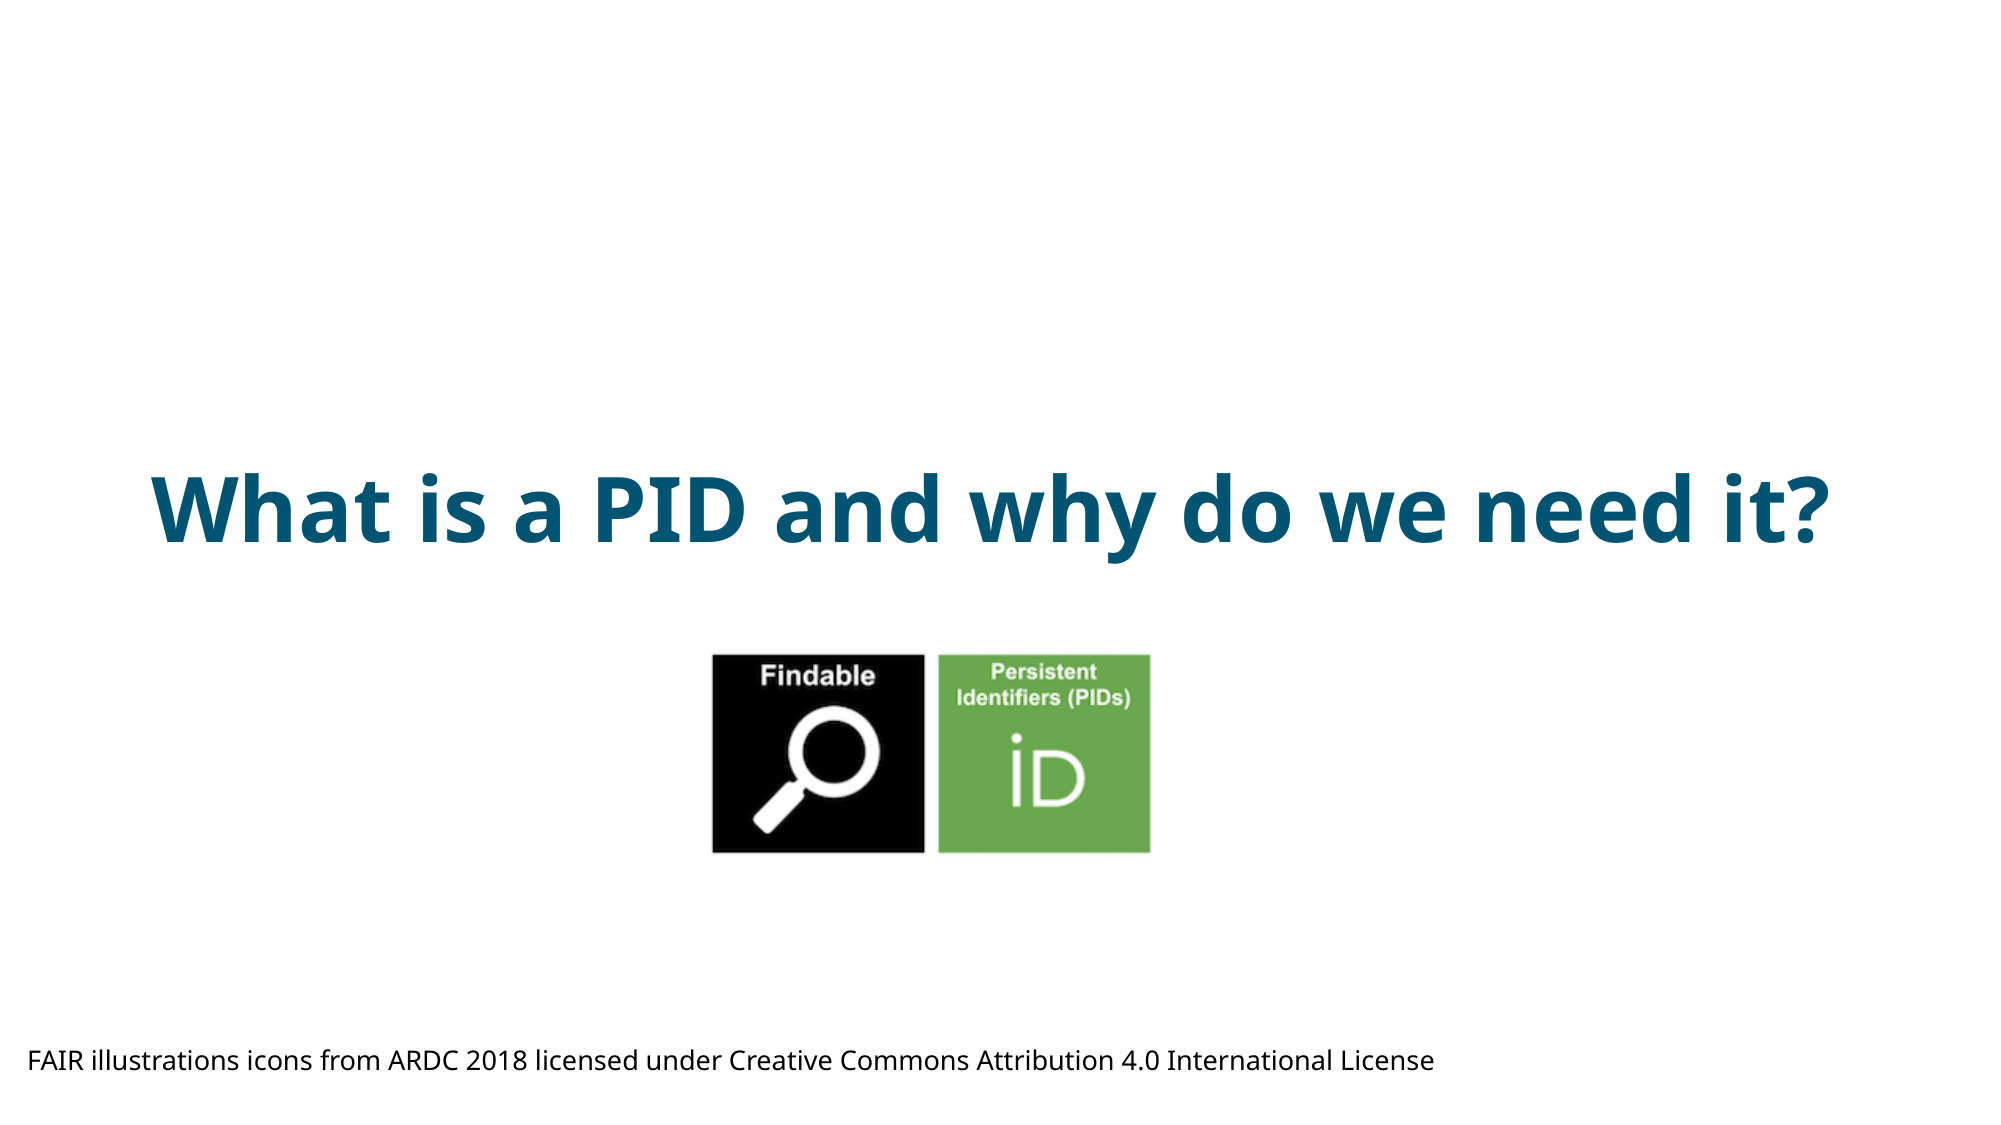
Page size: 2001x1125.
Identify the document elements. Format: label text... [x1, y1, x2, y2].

picture [710, 649, 1158, 856]
text_box FAIR illustrations icons from ARDC 2018 licensed under Creative Commons Attribution 4.0 International License [12, 1028, 1548, 1125]
title What is a PID and why do we need it? [141, 419, 1842, 601]
